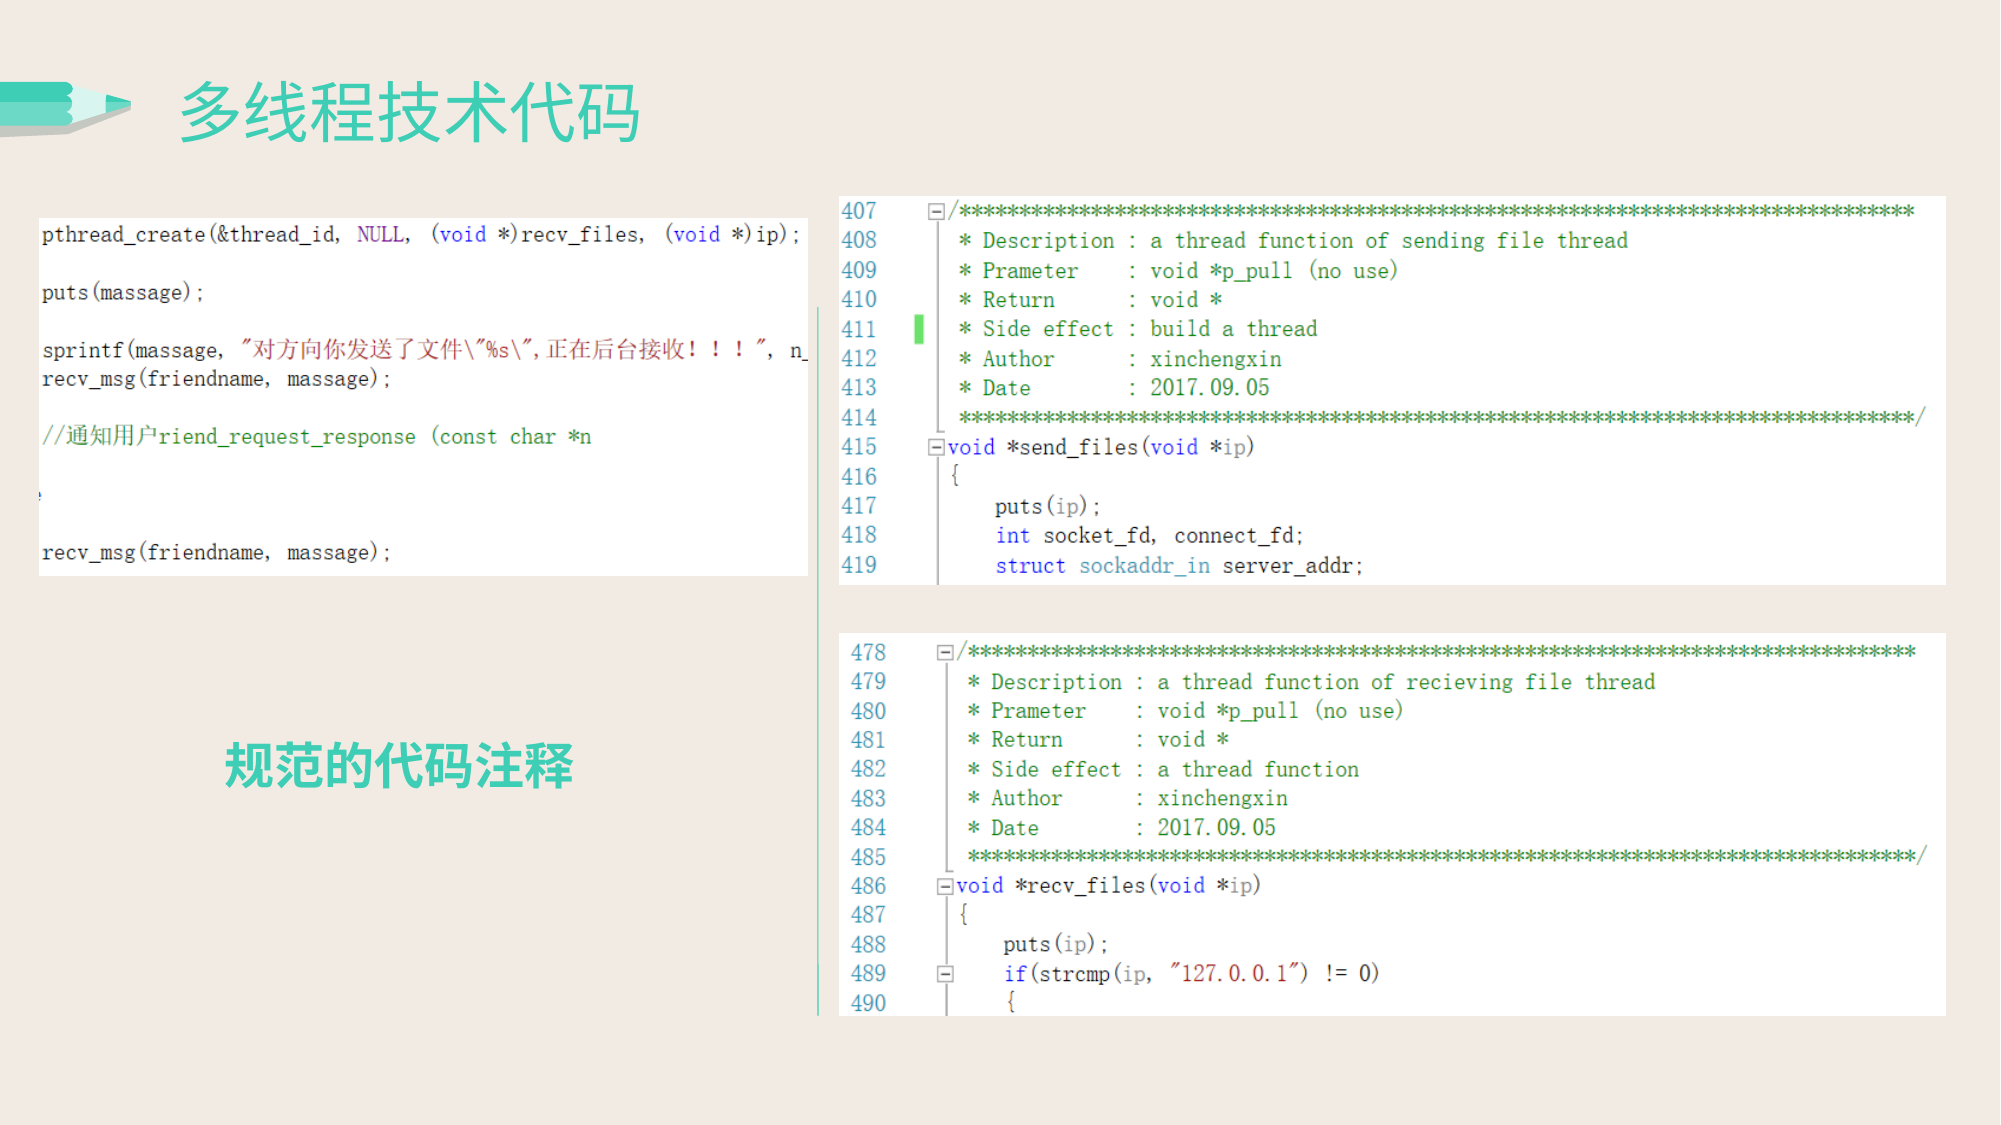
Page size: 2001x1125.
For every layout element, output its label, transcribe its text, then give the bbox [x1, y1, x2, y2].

text_box 多线程技术代码 [161, 60, 1802, 160]
text_box 规范的代码注释 [191, 727, 590, 899]
picture [0, 0, 2001, 1125]
